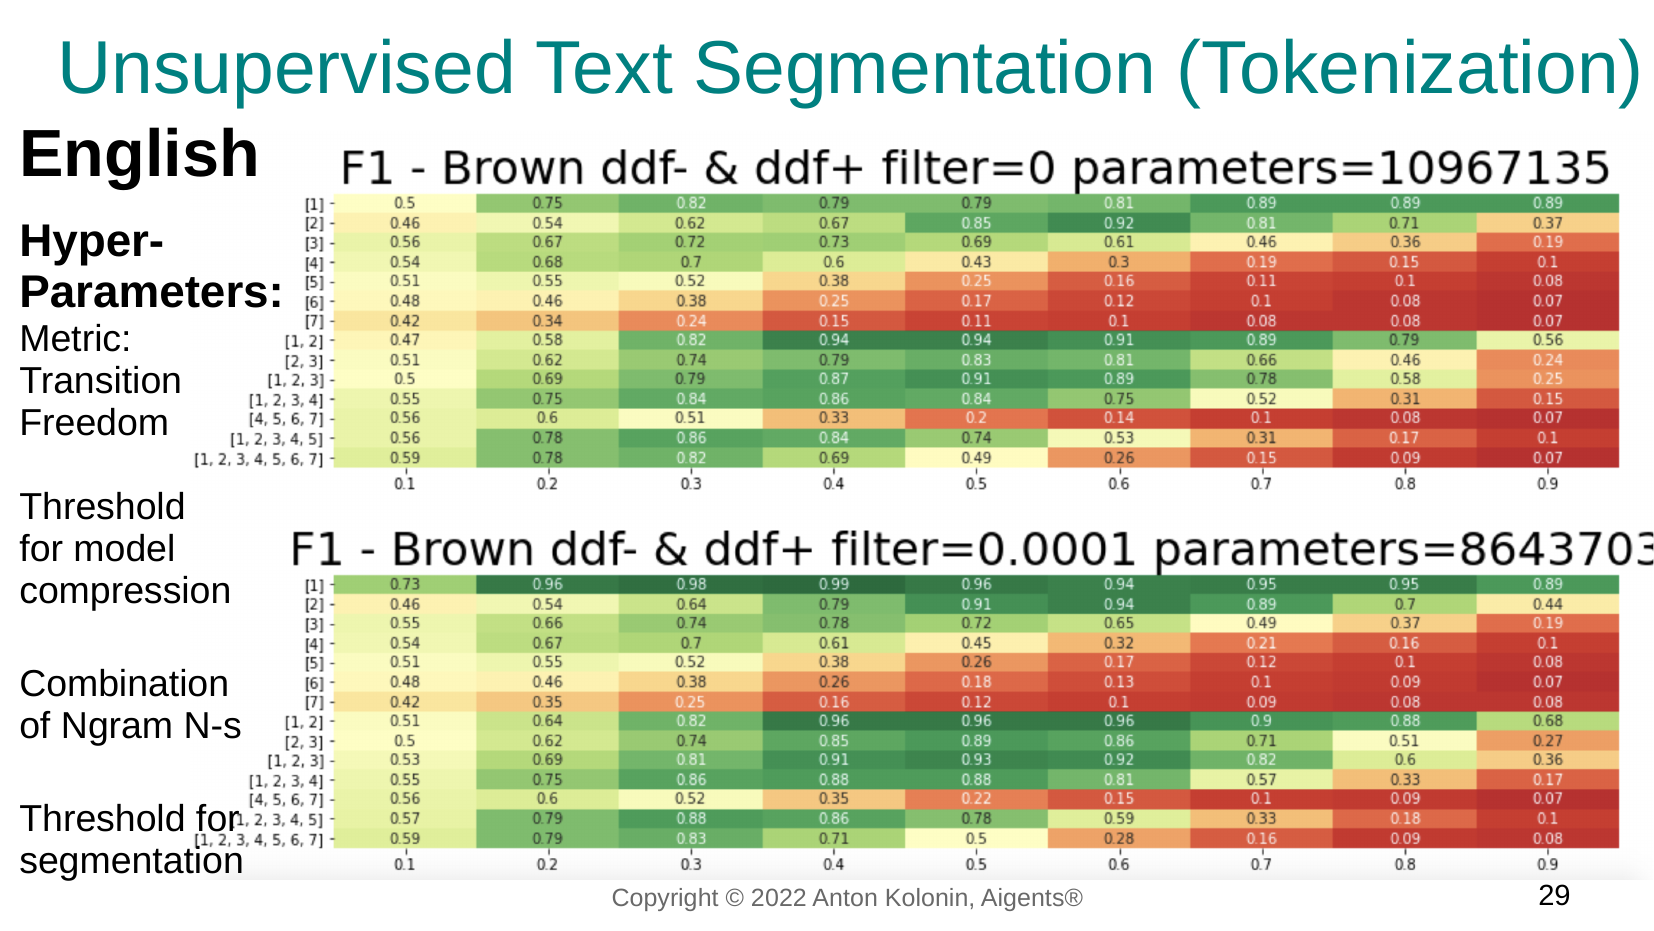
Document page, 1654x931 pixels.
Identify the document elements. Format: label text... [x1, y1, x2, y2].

picture [299, 131, 1654, 880]
text_box English Hyper- Parameters: Metric: Transition Freedom Threshold for model compression Combination of Ngram N-s Threshold for segmentation [4, 109, 299, 899]
text_box Unsupervised Text Segmentation (Tokenization) [0, 0, 1653, 135]
